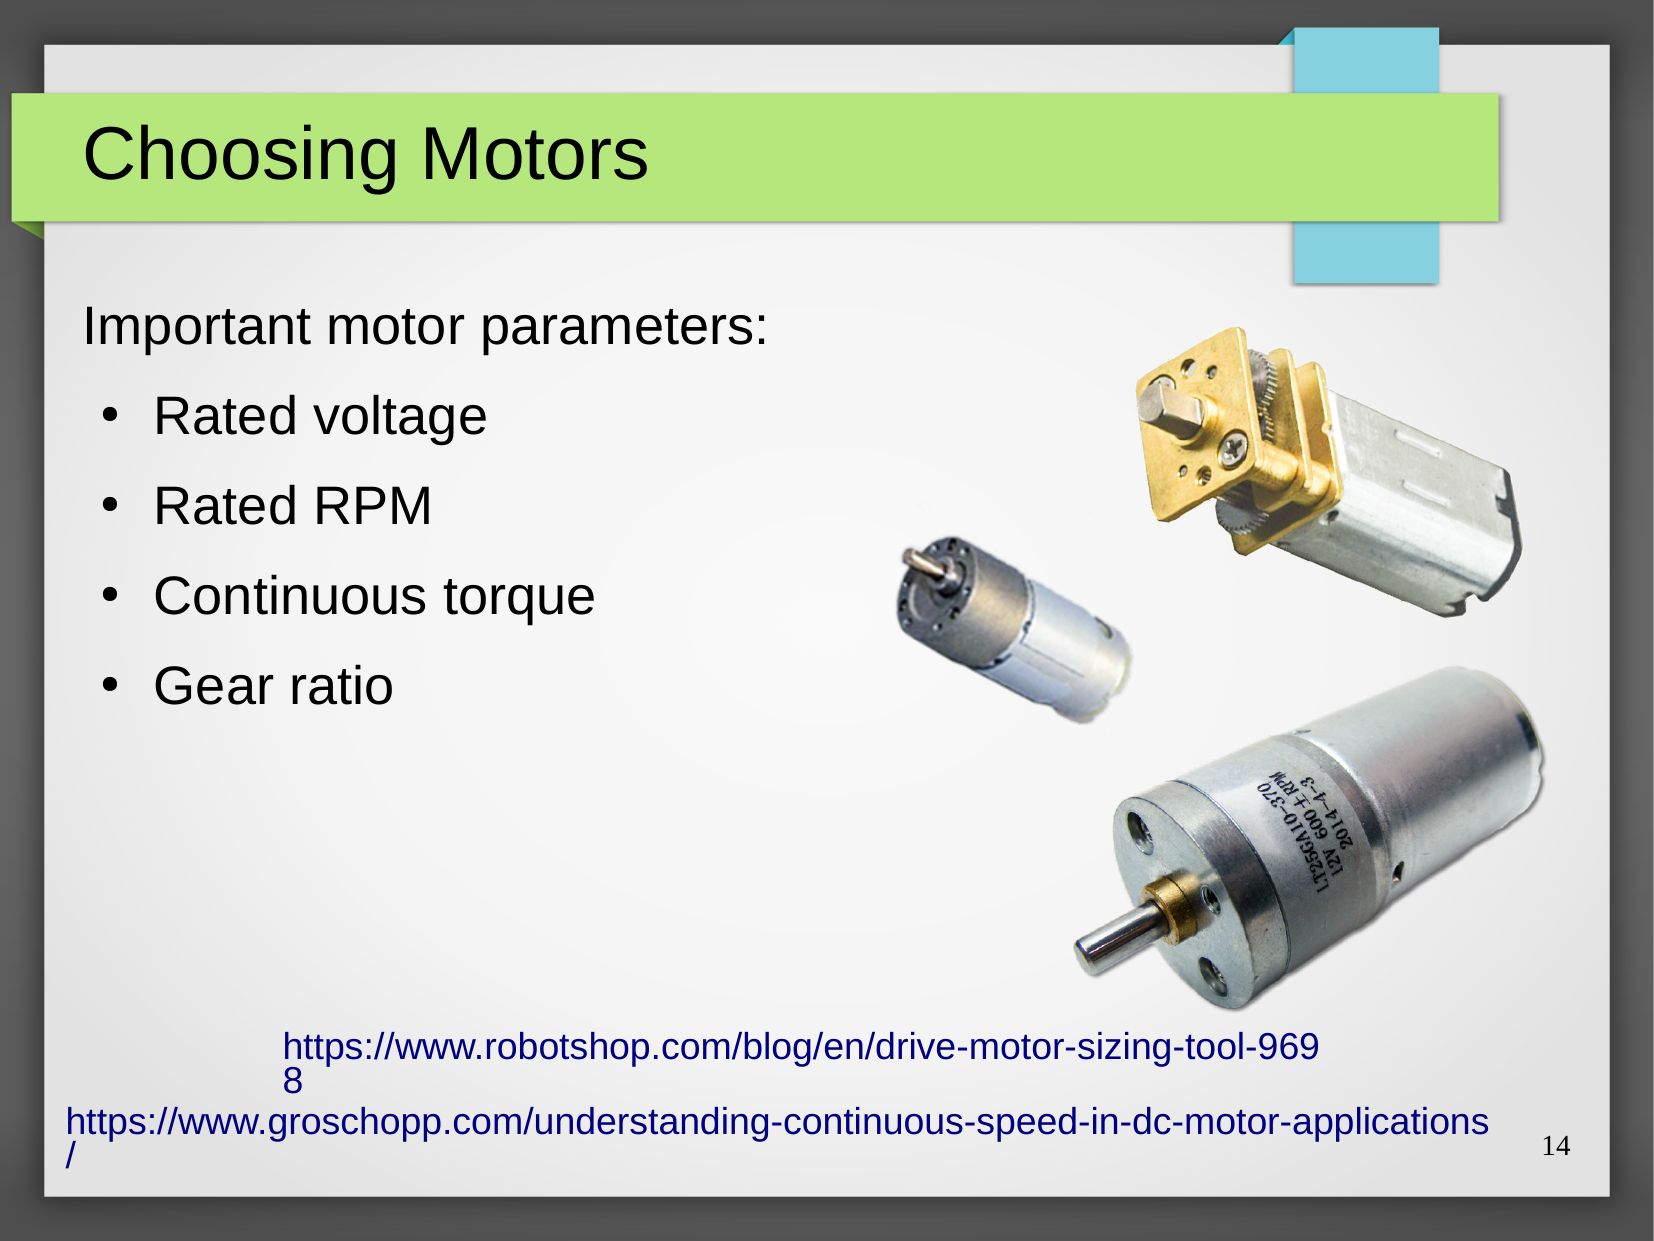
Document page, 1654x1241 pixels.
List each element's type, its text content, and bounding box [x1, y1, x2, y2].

list Important motor parameters: Rated voltage Rated RPM Continuous torque Gear ratio [82, 295, 841, 1015]
text_box https://www.groschopp.com/understanding-continuous-speed-in-dc-motor-applications/ [50, 1093, 1516, 1151]
picture [0, 0, 1654, 1241]
title Choosing Motors [82, 94, 1264, 213]
text_box https://www.robotshop.com/blog/en/drive-motor-sizing-tool-9698 [267, 1018, 1356, 1076]
